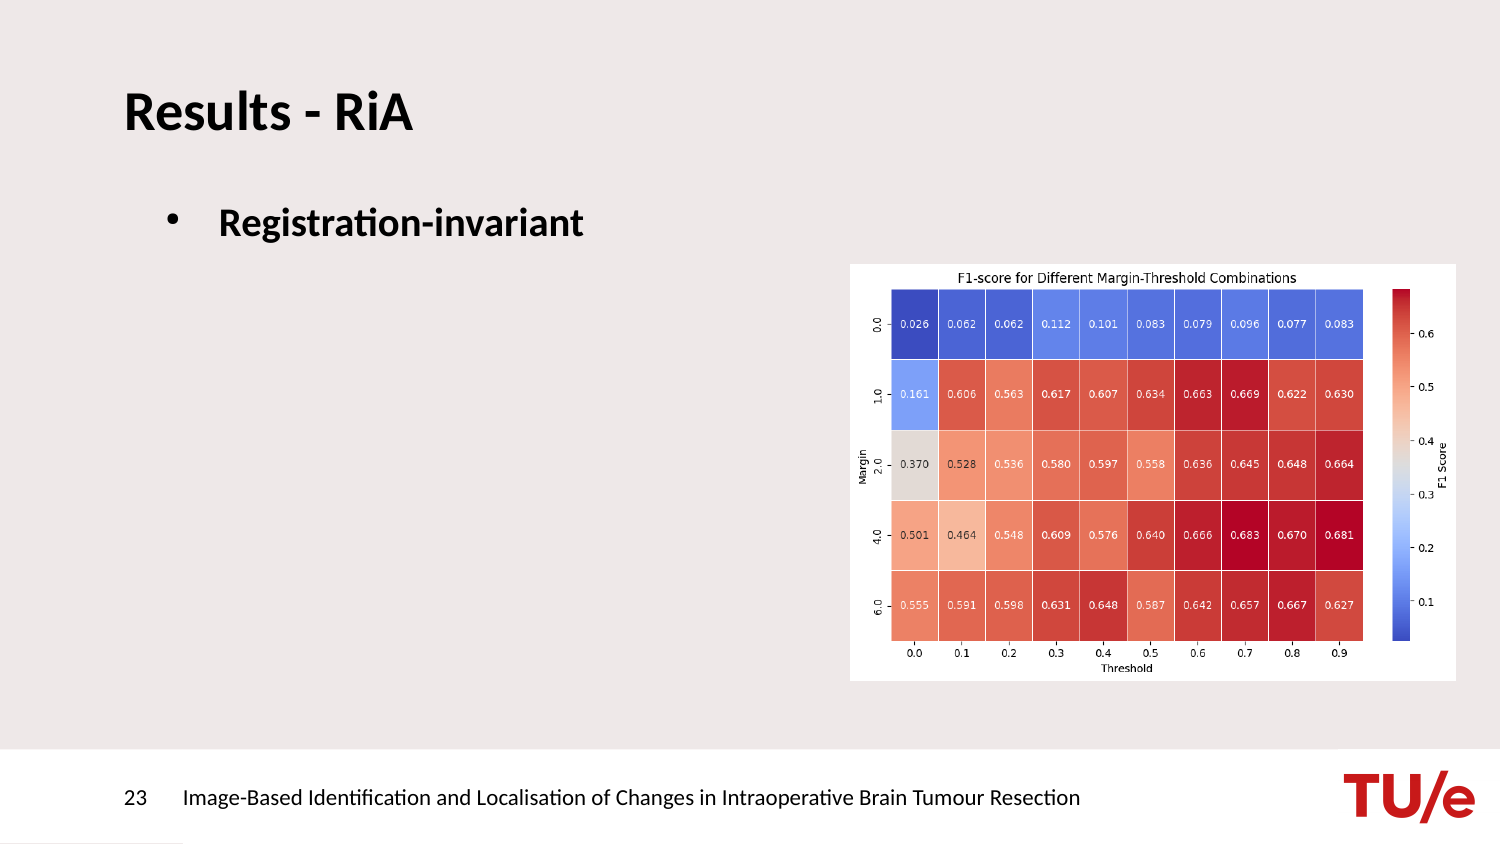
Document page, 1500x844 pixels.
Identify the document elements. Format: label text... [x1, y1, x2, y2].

title Results - RiA [124, 85, 1364, 174]
picture [1339, 749, 1500, 844]
list Registration-invariant [147, 195, 1388, 676]
picture [850, 264, 1456, 681]
